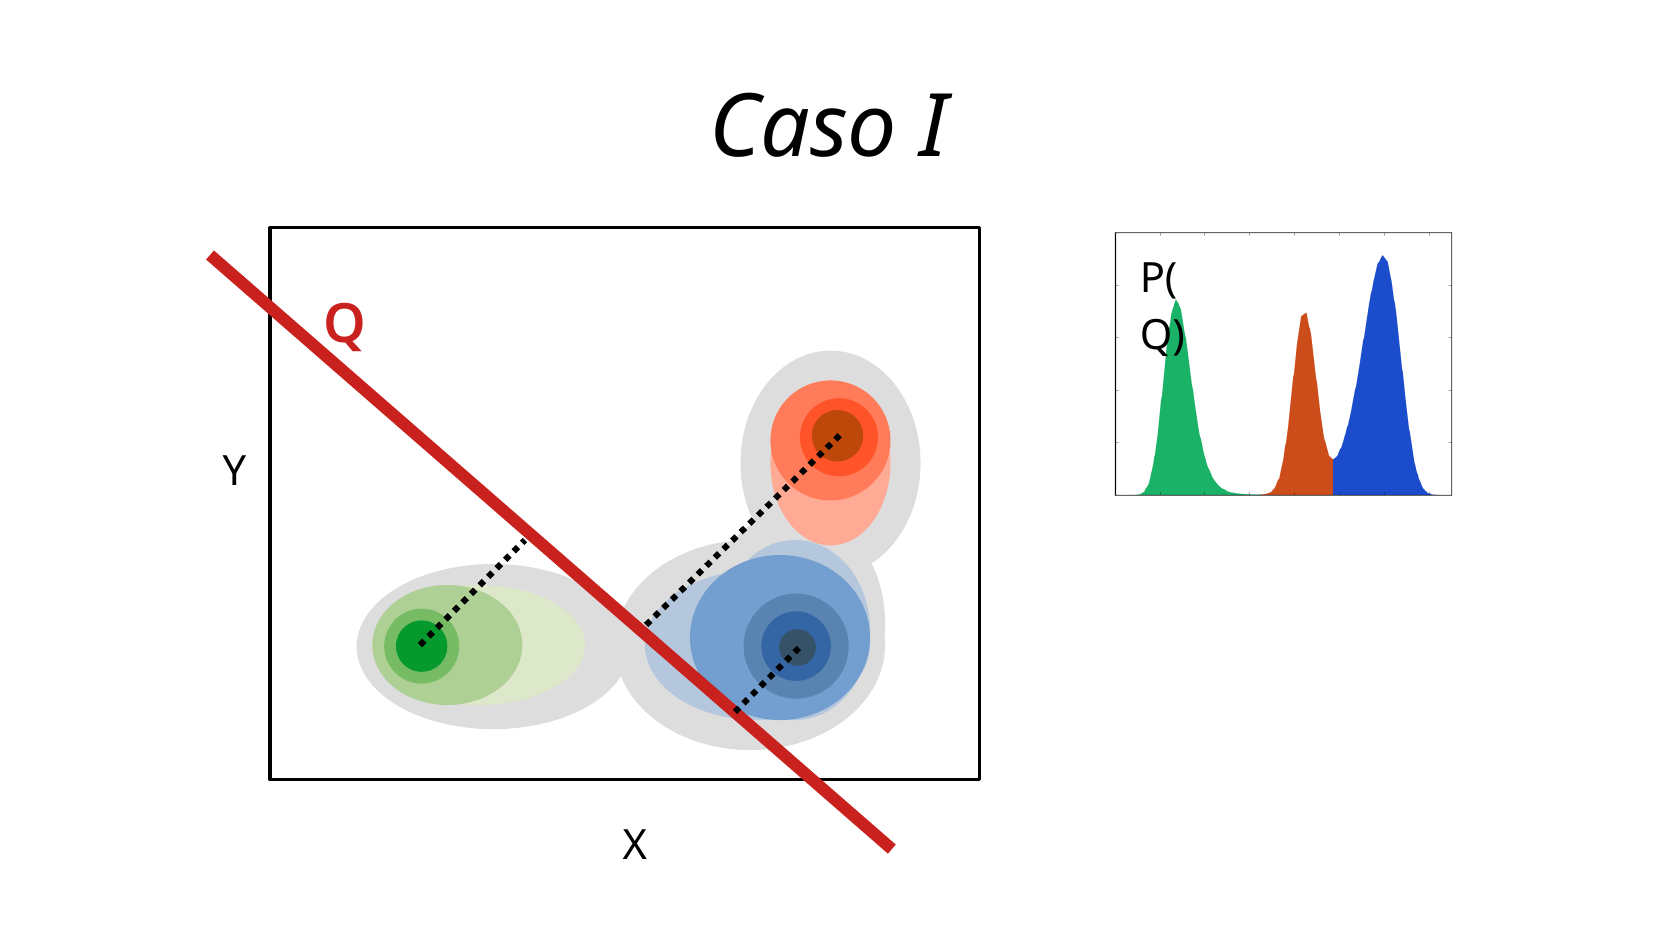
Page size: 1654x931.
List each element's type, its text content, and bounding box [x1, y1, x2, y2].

text_box Y [207, 433, 275, 488]
text_box P(Q) [1125, 240, 1225, 294]
text_box X [608, 807, 653, 862]
text_box Caso I [123, 55, 1534, 159]
text_box [356, 564, 767, 751]
picture [1113, 231, 1454, 496]
text_box [624, 350, 921, 747]
text_box Q [309, 276, 361, 332]
